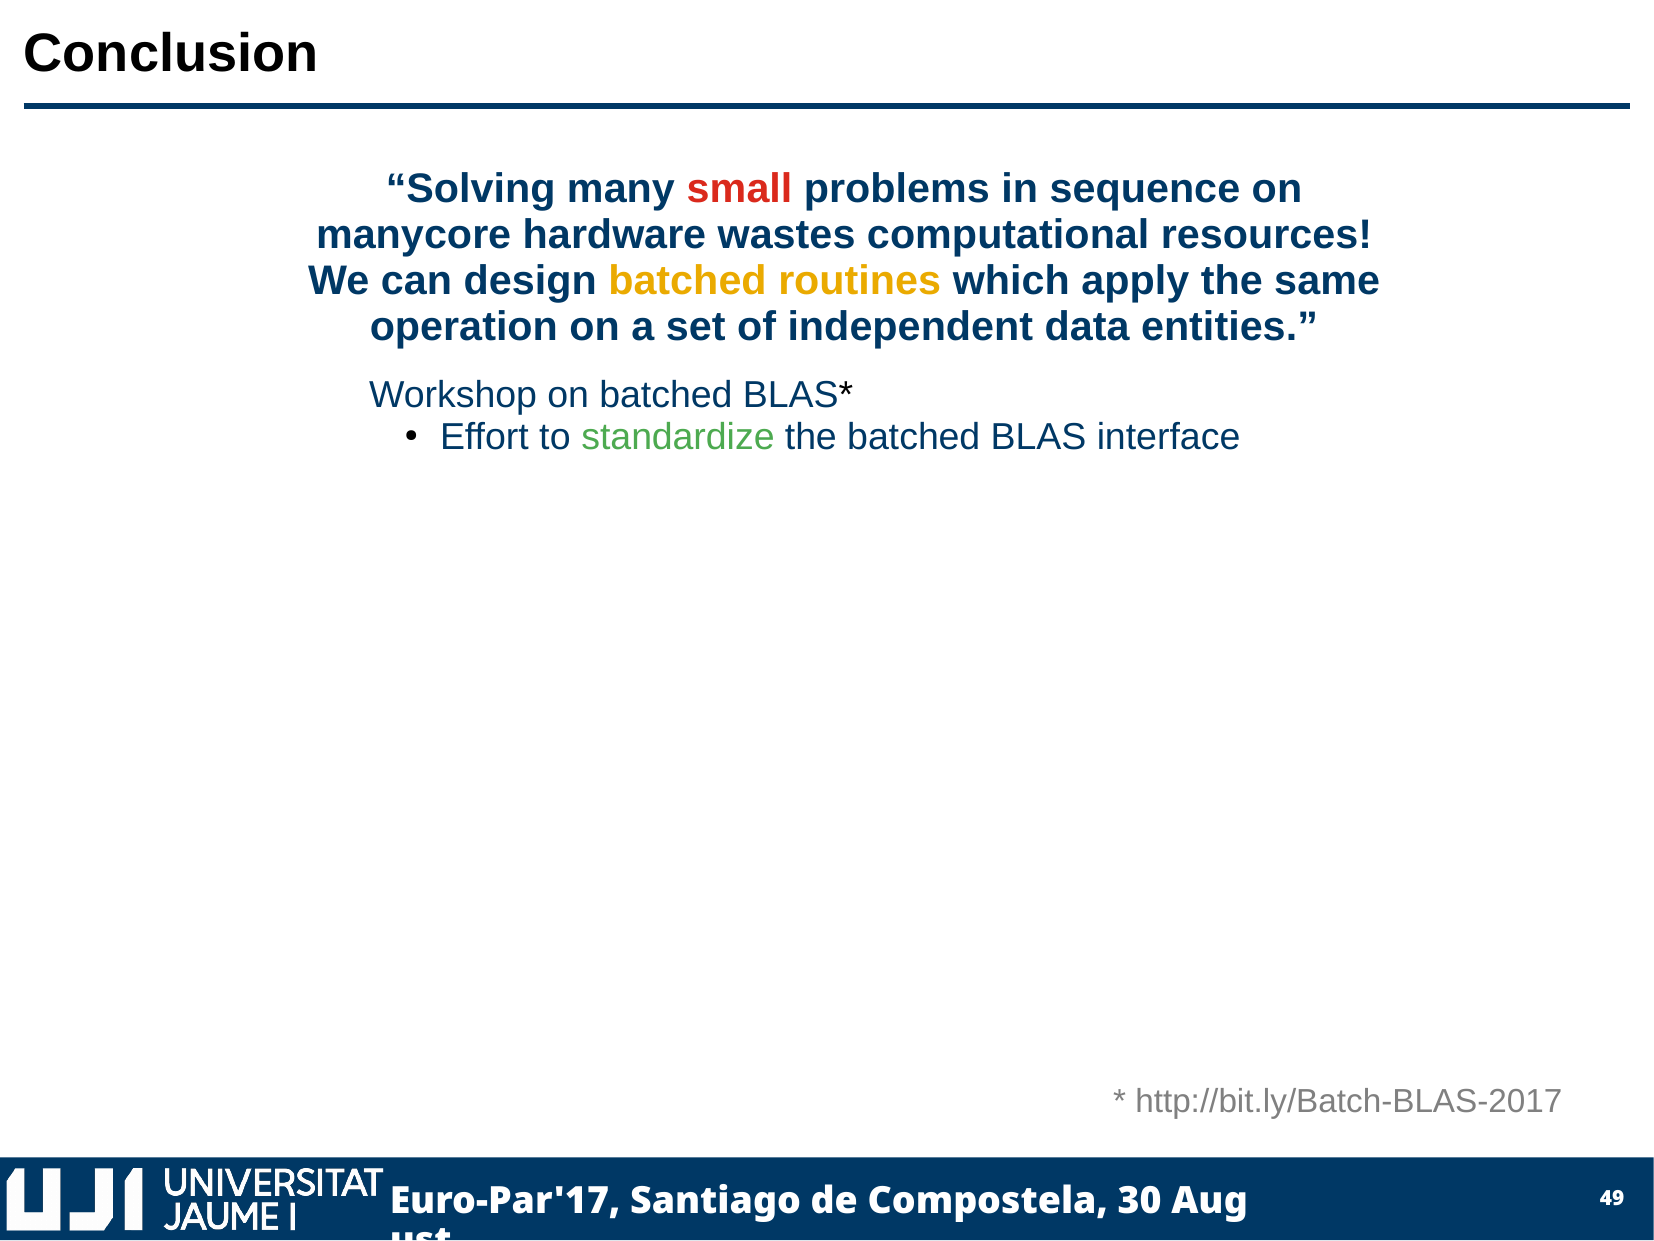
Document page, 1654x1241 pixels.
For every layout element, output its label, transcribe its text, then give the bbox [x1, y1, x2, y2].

text_box * http://bit.ly/Batch-BLAS-2017 [1098, 1074, 1623, 1127]
text_box Workshop on batched BLAS* Effort to standardize the batched BLAS interface [354, 366, 1256, 464]
title Conclusion [23, 0, 1630, 107]
list “Solving many small problems in sequence on manycore hardware wastes computational resources! We can design batched routines which apply the same operation on a set of independent data entities.” [236, 165, 1382, 355]
picture [0, 1158, 390, 1241]
